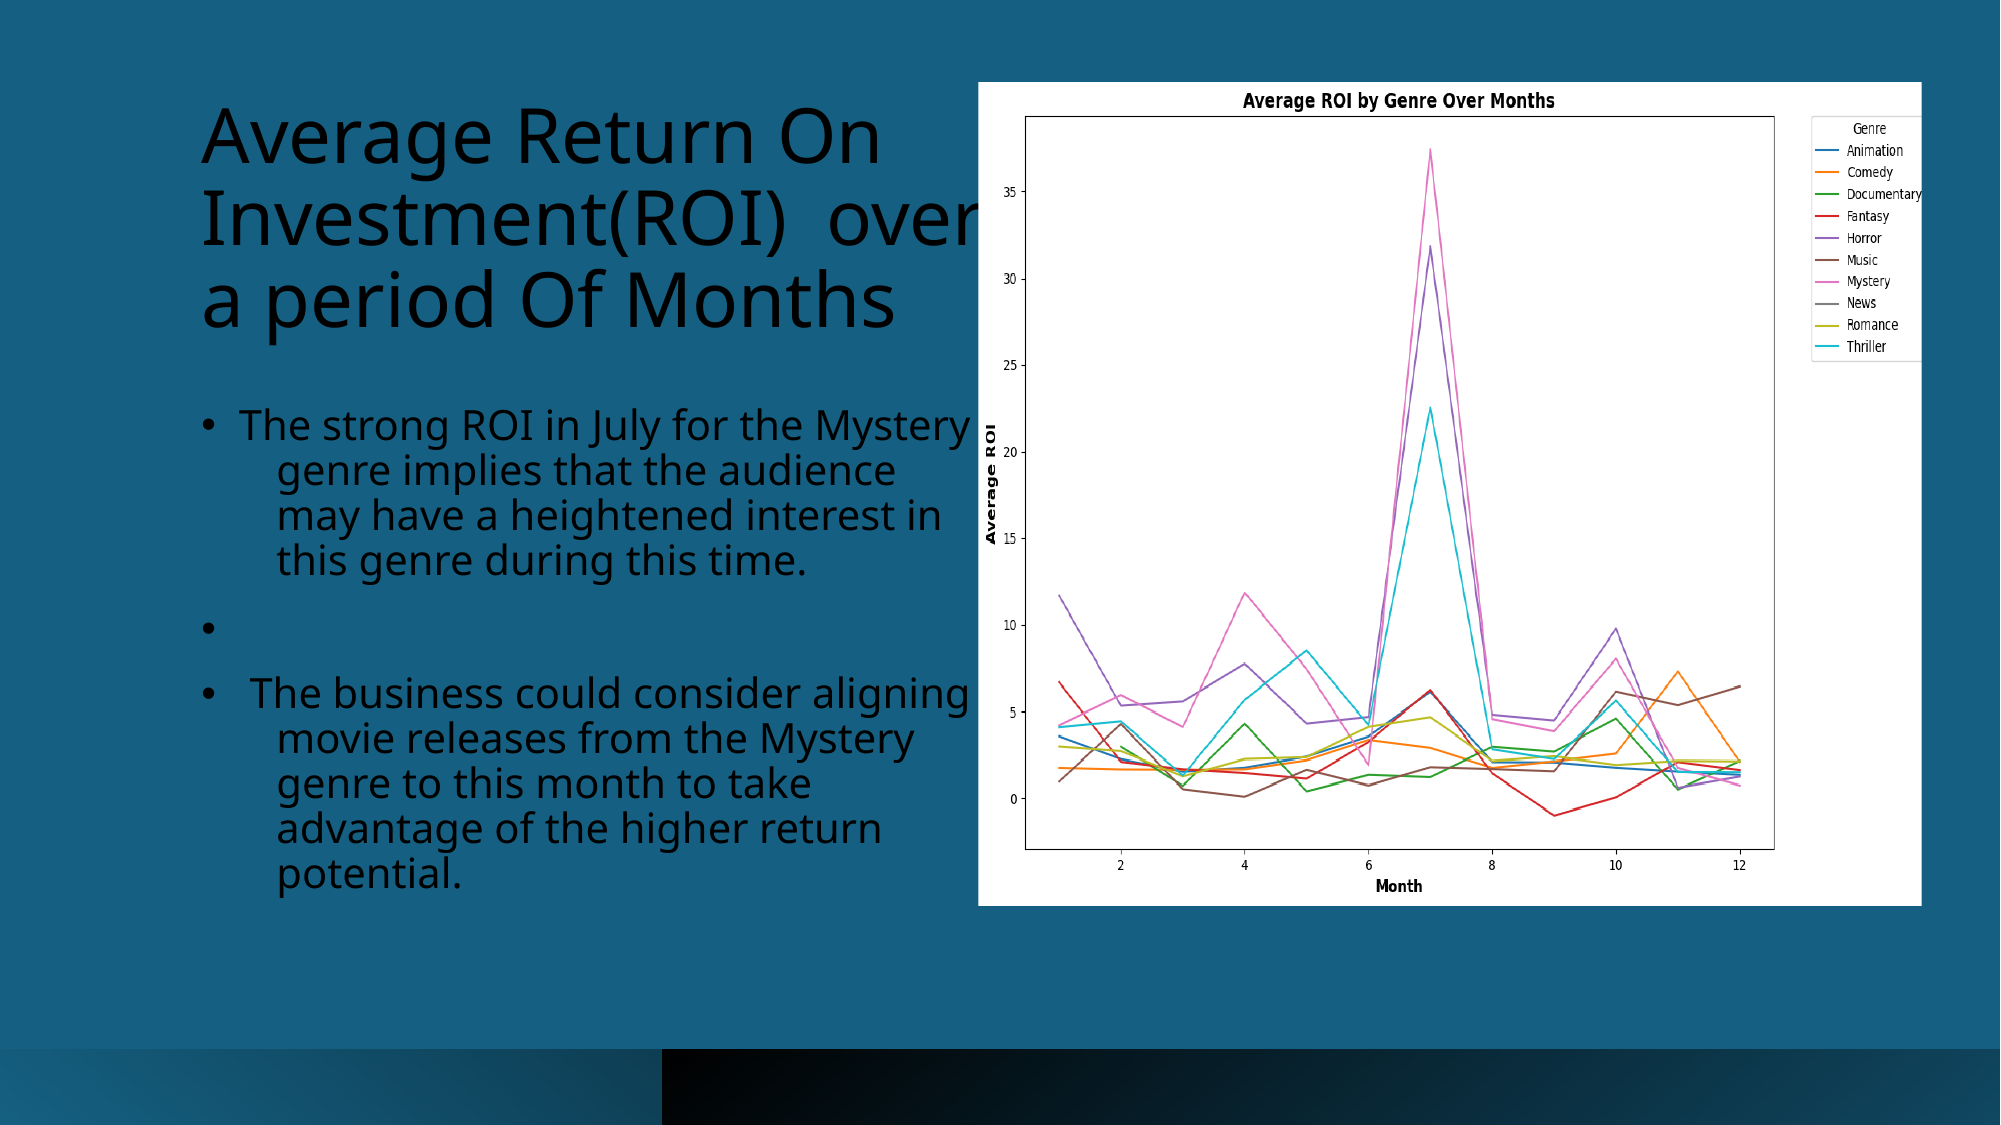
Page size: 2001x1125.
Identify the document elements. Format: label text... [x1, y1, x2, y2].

picture [978, 82, 1922, 907]
title Average Return On Investment(ROI) over a period Of Months [186, 82, 978, 352]
text_box [0, 0, 2000, 1125]
list The strong ROI in July for the Mystery genre implies that the audience may have a heightened interest in this genre during this time. The business could consider aligning movie releases from the Mystery genre to this month to take advantage of the higher return potential. [186, 396, 1001, 975]
